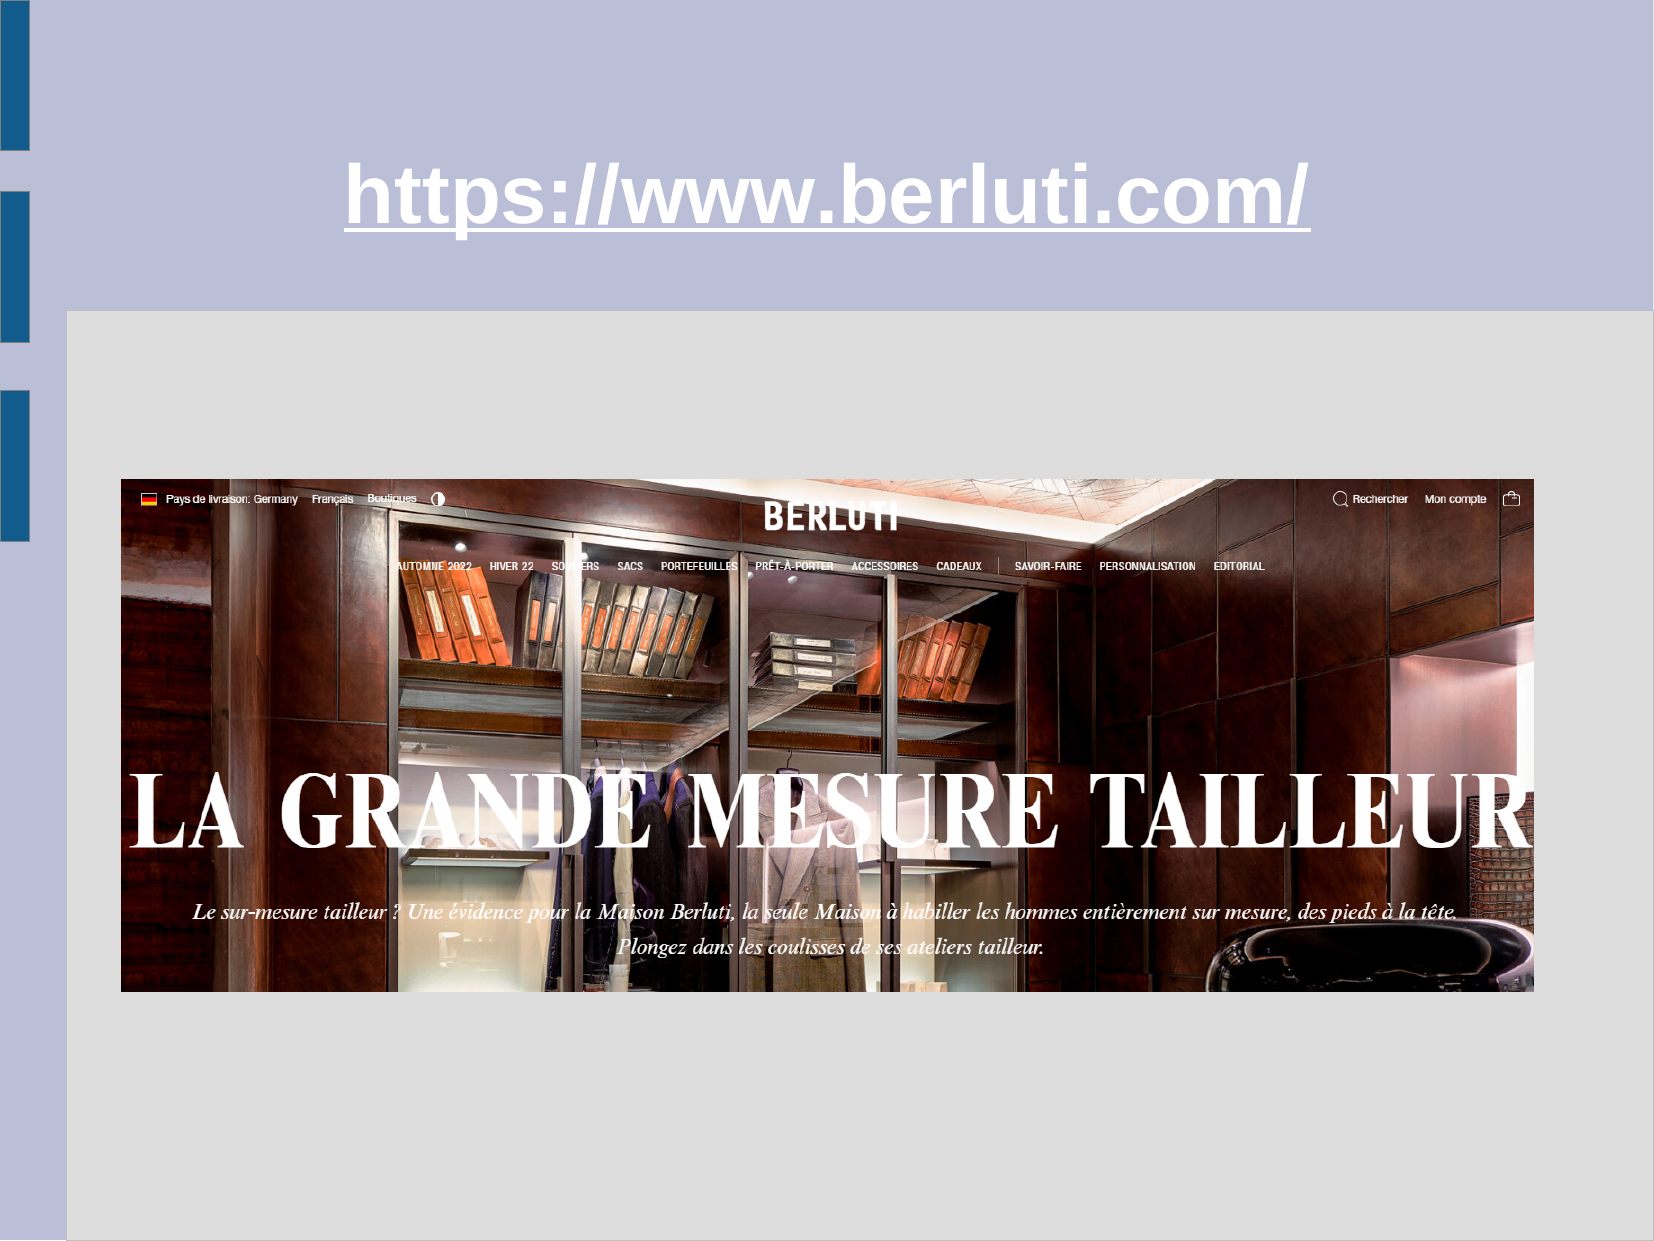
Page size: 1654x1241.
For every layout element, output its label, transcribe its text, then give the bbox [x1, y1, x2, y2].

picture [121, 479, 1534, 992]
title https://www.berluti.com/ [121, 91, 1534, 299]
